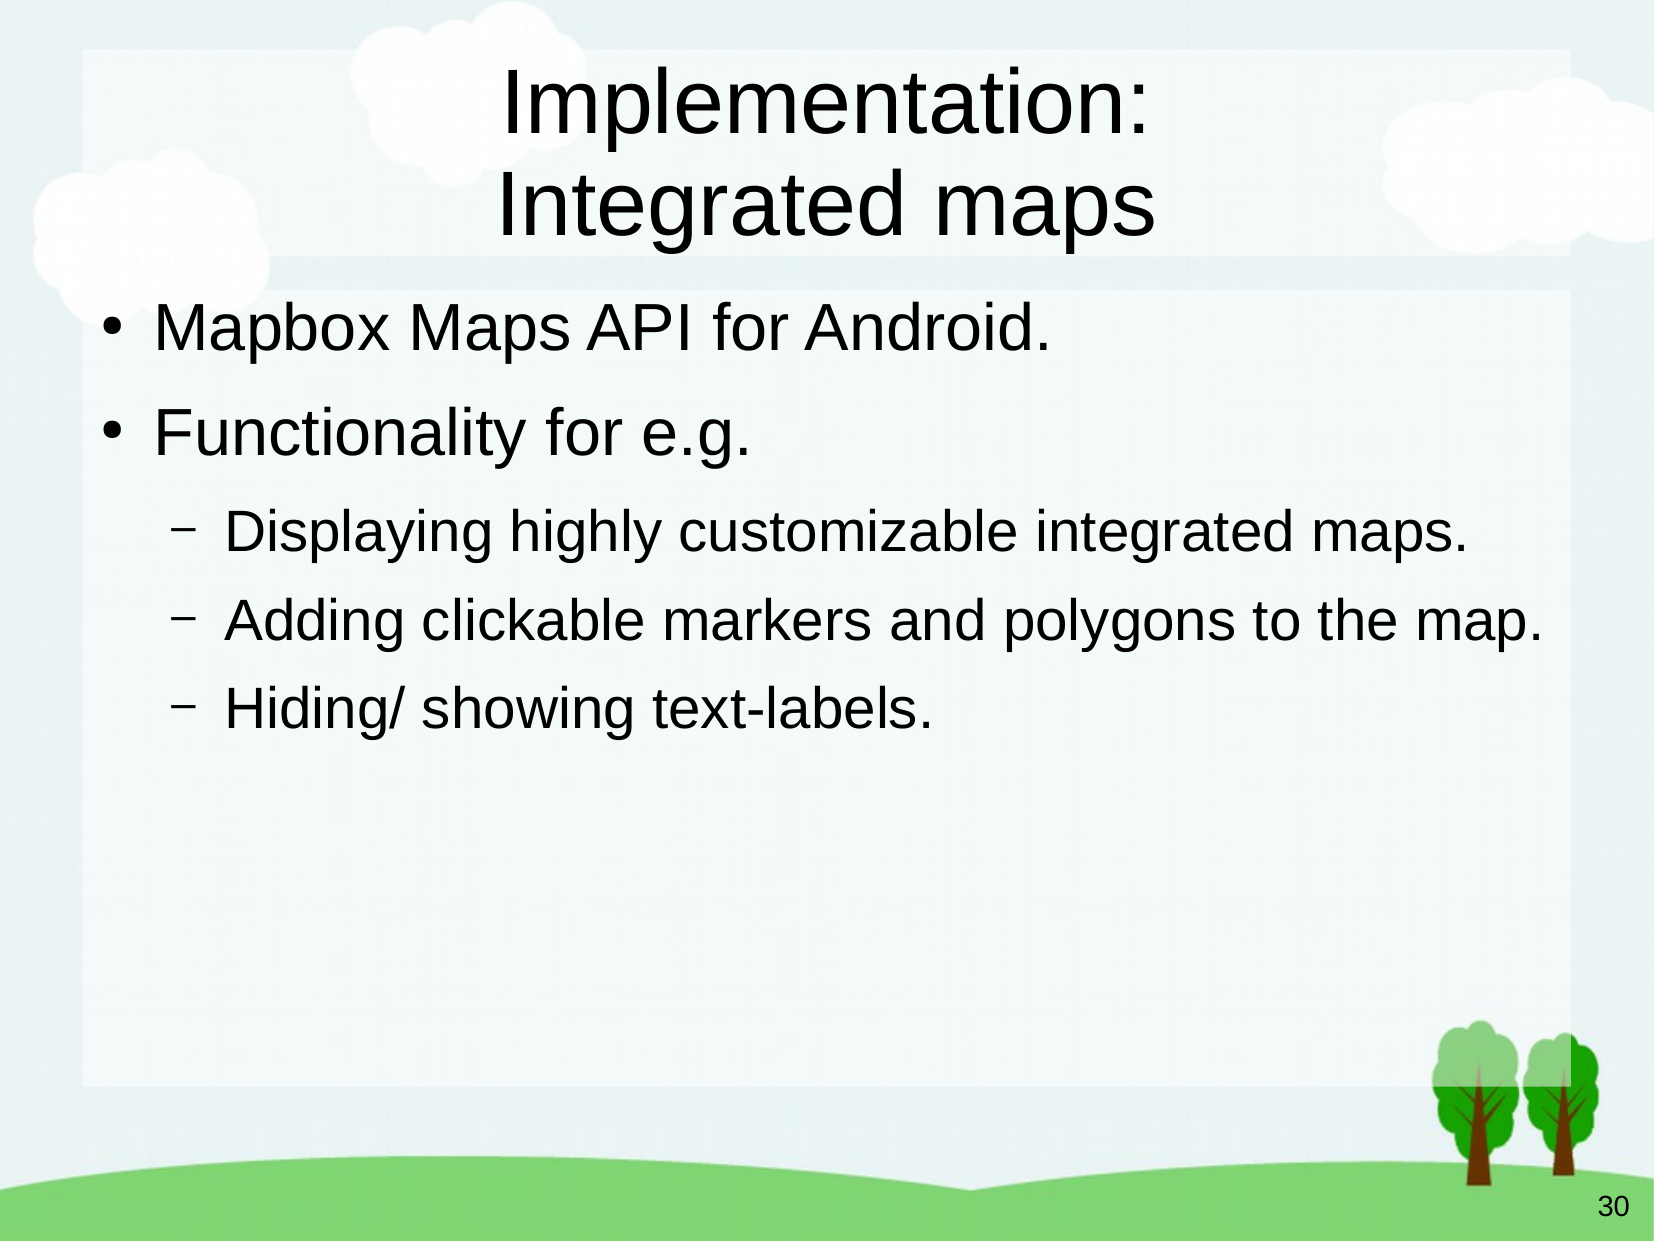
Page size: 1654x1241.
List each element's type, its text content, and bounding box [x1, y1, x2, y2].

list Mapbox Maps API for Android. Functionality for e.g. Displaying highly customizable integrated maps. Adding clickable markers and polygons to the map. Hiding/ showing text-labels. [82, 290, 1571, 1087]
title Implementation: Integrated maps [82, 49, 1571, 257]
picture [0, 0, 1654, 1241]
